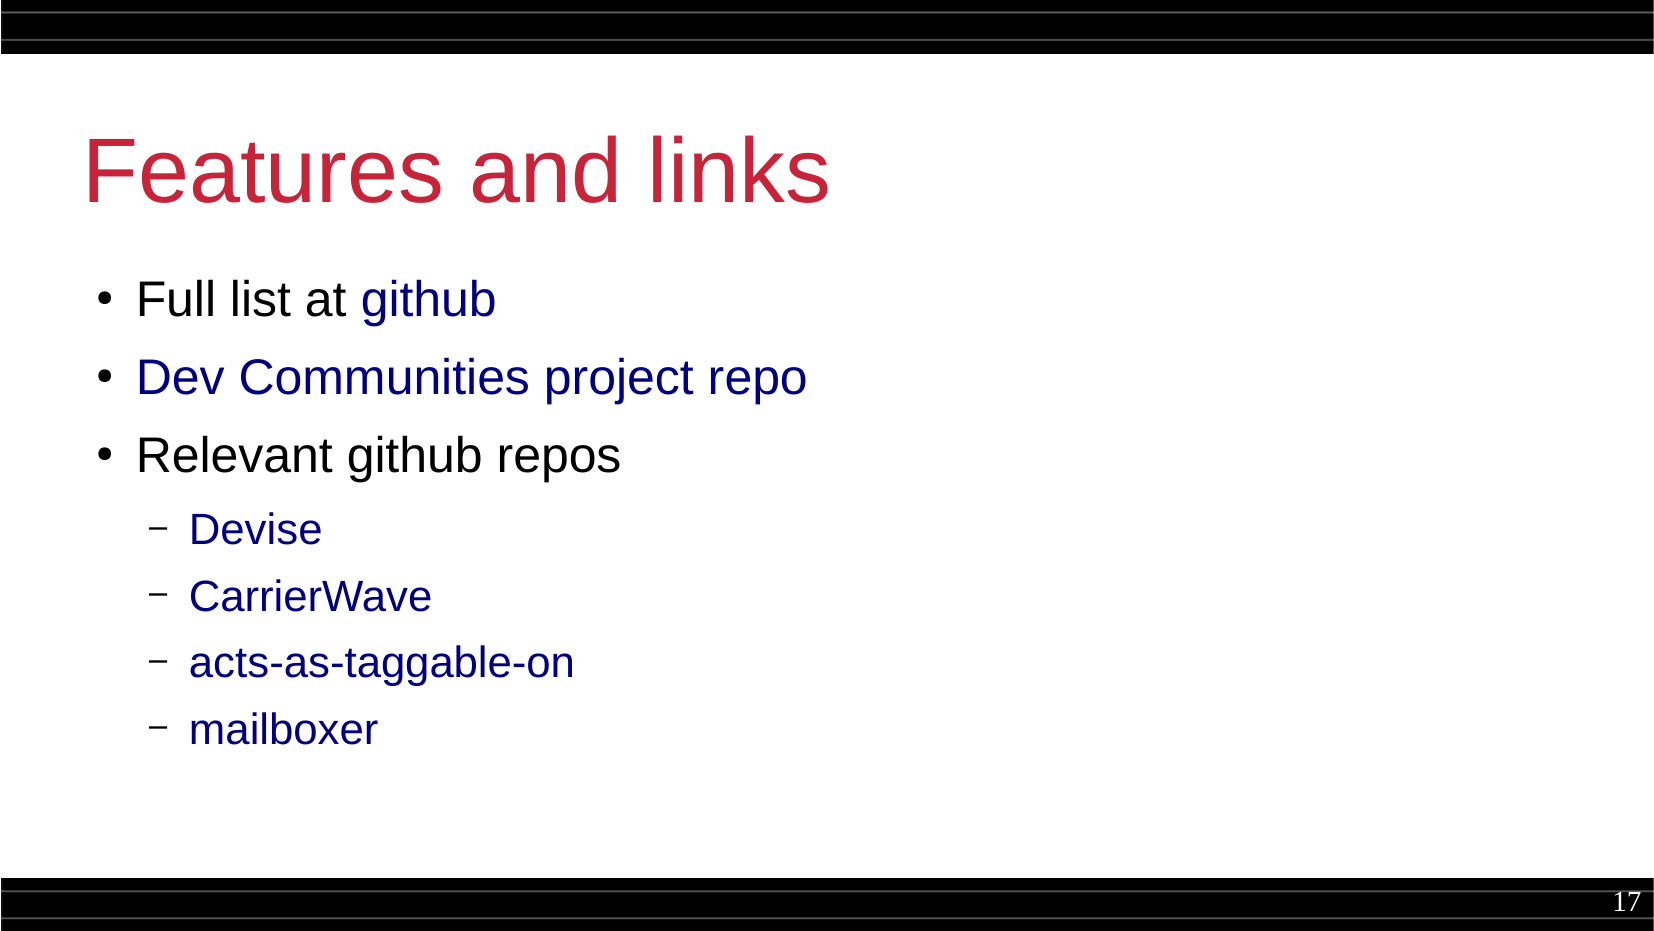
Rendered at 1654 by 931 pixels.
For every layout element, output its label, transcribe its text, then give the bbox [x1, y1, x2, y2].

title Features and links [82, 92, 1571, 249]
picture [1, 878, 1654, 931]
list Full list at github Dev Communities project repo Relevant github repos Devise CarrierWave acts-as-taggable-on mailboxer [82, 271, 1571, 758]
picture [1, 0, 1654, 54]
